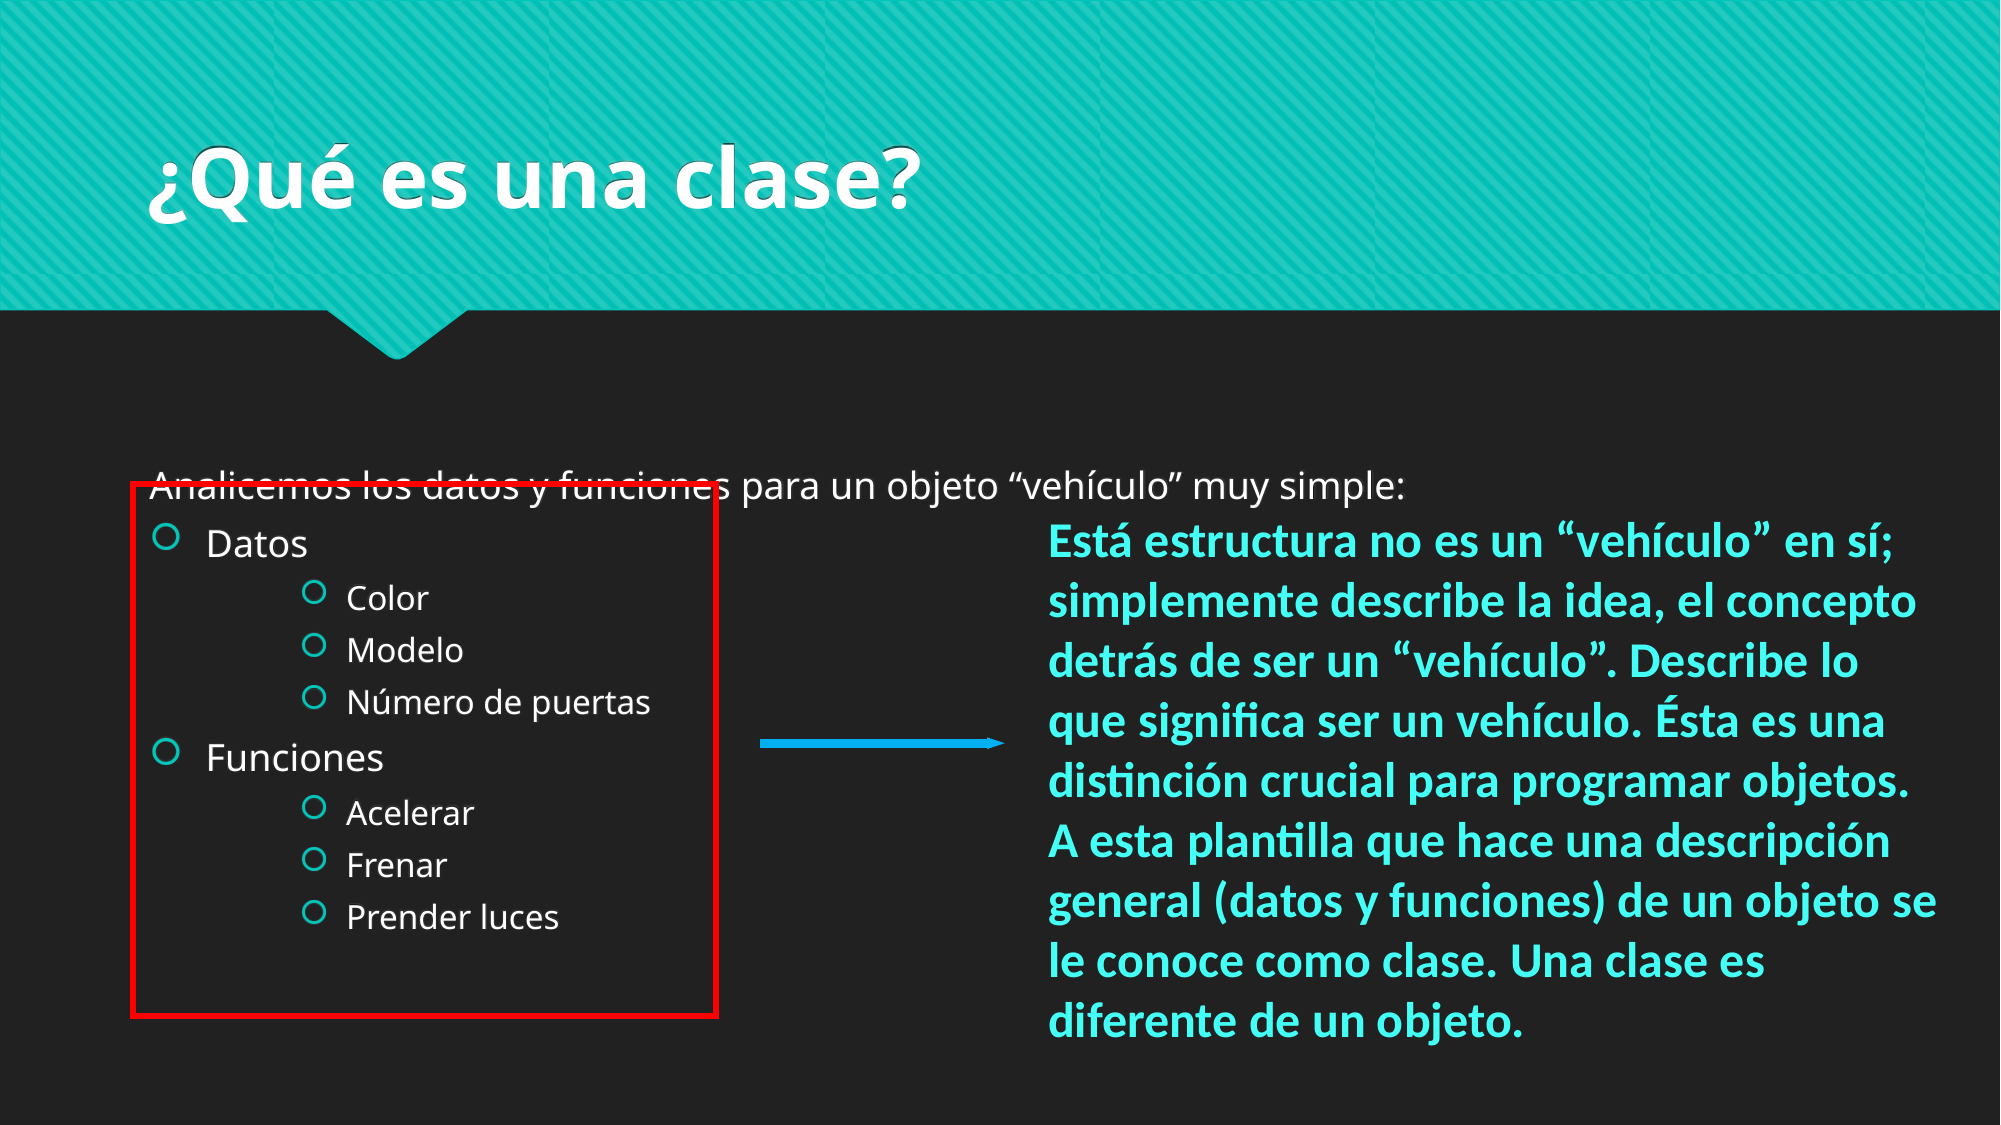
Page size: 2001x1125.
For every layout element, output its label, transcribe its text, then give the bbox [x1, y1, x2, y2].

text_box Está estructura no es un “vehículo” en sí; simplemente describe la idea, el concepto detrás de ser un “vehículo”. Describe lo que significa ser un vehículo. Ésta es una distinción crucial para programar objetos. A esta plantilla que hace una descripción general (datos y funciones) de un objeto se le conoce como clase. Una clase es diferente de un objeto. [1033, 500, 1962, 1061]
list Analicemos los datos y funciones para un objeto “vehículo” muy simple: Datos Color Modelo Número de puertas Funciones Acelerar Frenar Prender luces [136, 487, 713, 998]
title ¿Qué es una clase? [132, 73, 1868, 233]
list Analicemos los datos y funciones para un objeto “vehículo” muy simple: Datos Color Modelo Número de puertas Funciones Acelerar Frenar Prender luces [134, 400, 1866, 998]
